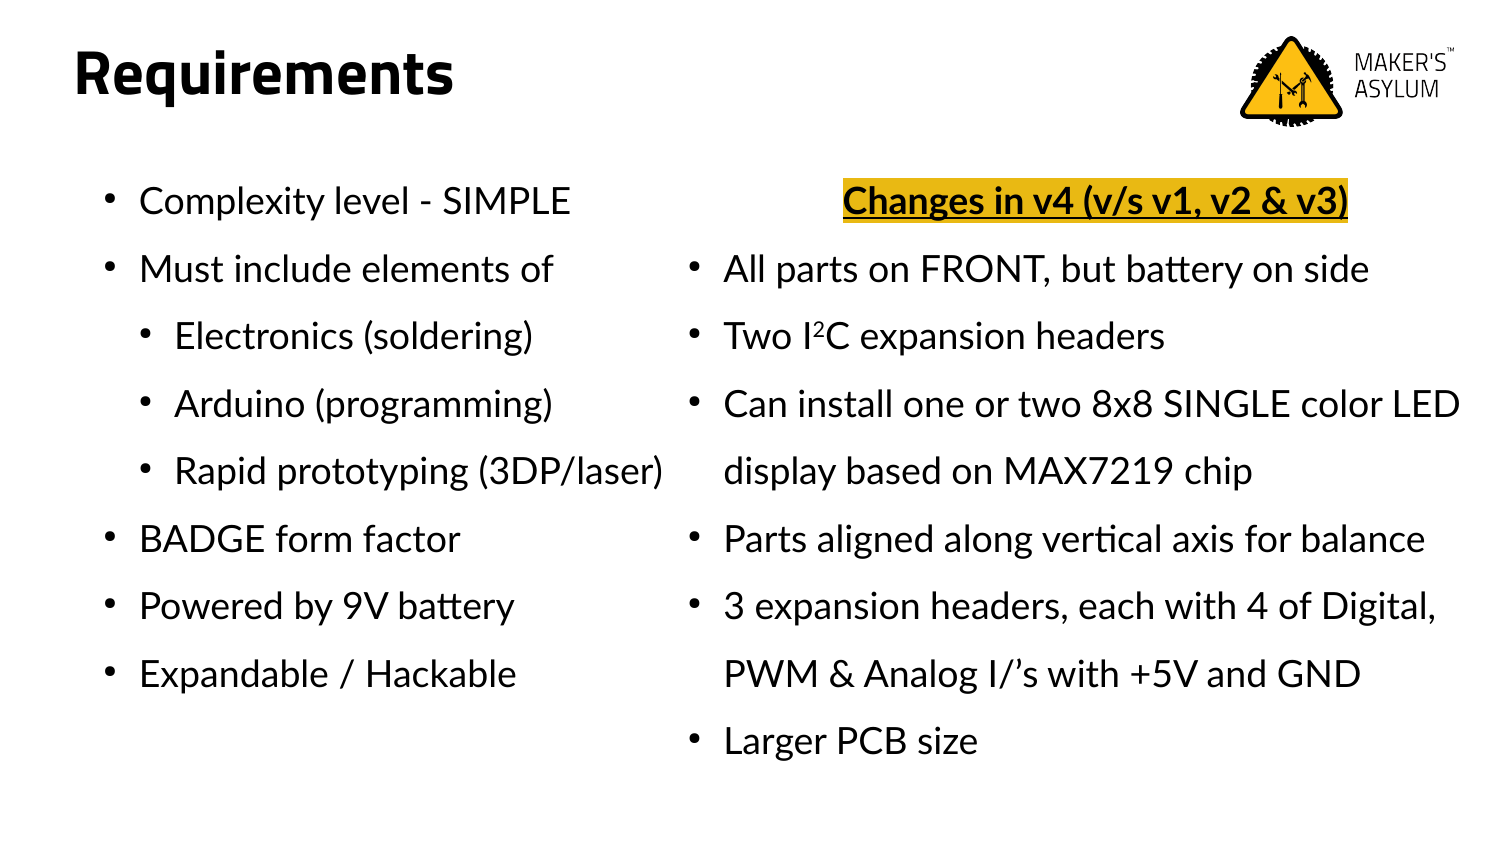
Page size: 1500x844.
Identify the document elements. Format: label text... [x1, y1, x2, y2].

text_box Requirements [58, 11, 822, 127]
text_box Changes in v4 (v/s v1, v2 & v3) All parts on FRONT, but battery on side Two I2C expansion headers Can install one or two 8x8 SINGLE color LED display based on MAX7219 chip Parts aligned along vertical axis for balance 3 expansion headers, each with 4 of Digital, PWM & Analog I/’s with +5V and GND Larger PCB size [673, 147, 1483, 838]
picture [1240, 36, 1454, 128]
text_box Complexity level - SIMPLE Must include elements of Electronics (soldering) Arduino (programming) Rapid prototyping (3DP/laser) BADGE form factor Powered by 9V battery Expandable / Hackable [88, 147, 673, 703]
